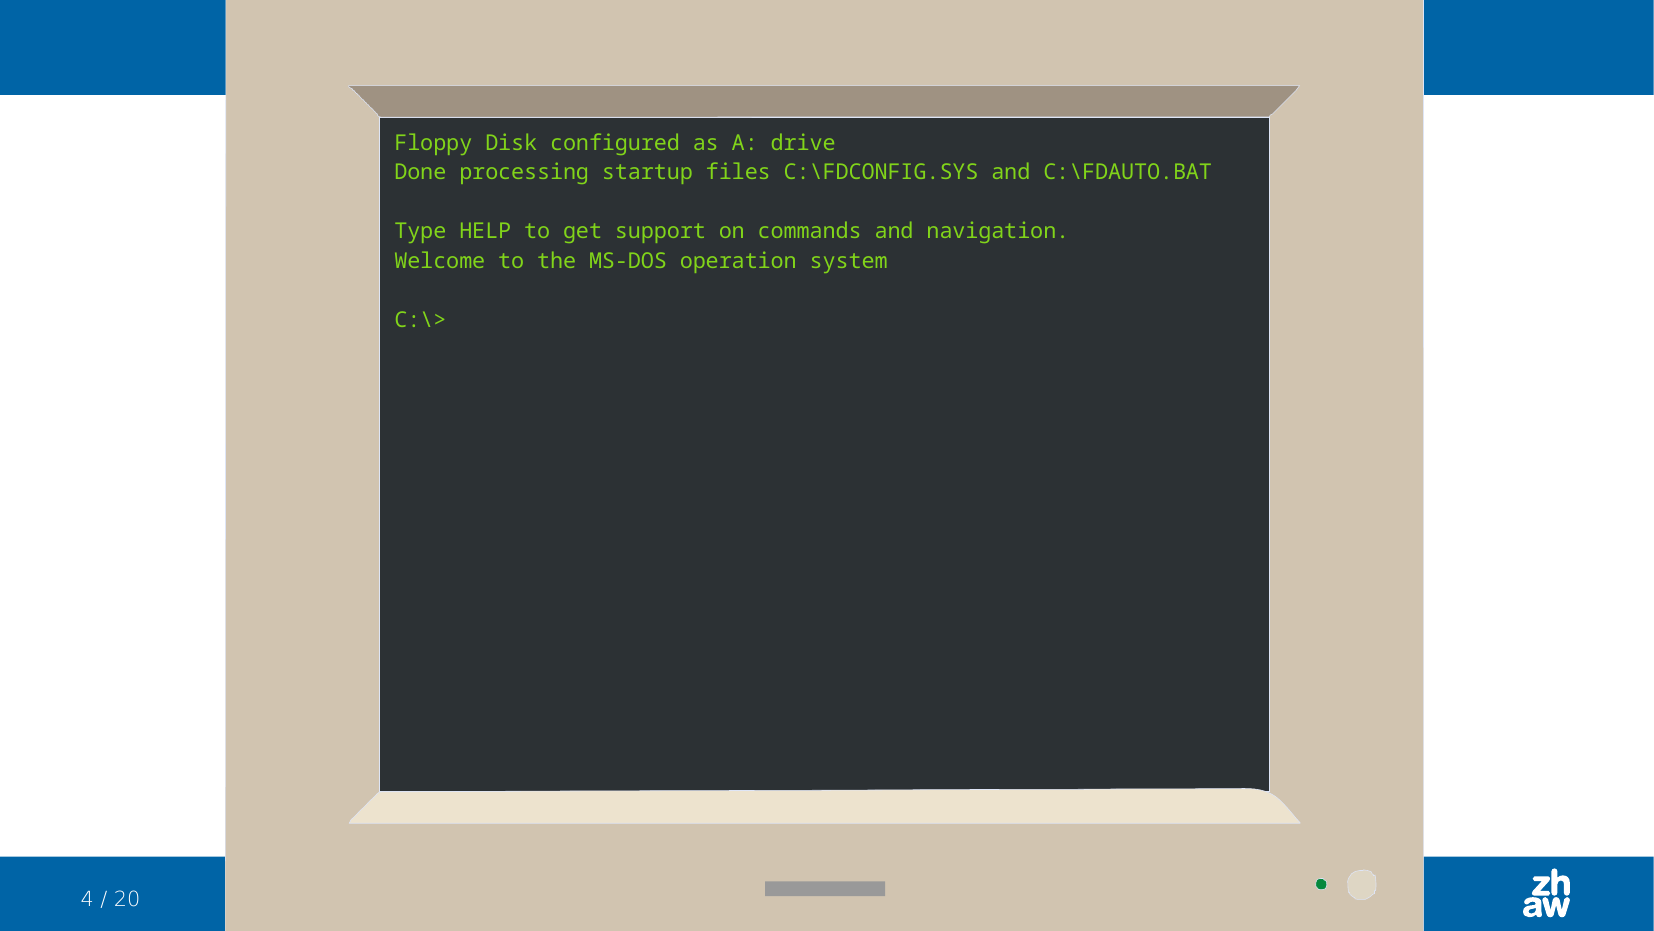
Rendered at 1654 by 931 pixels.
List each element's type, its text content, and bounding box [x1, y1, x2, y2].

picture [225, 0, 1425, 931]
text_box Floppy Disk configured as A: drive Done processing startup files C:\FDCONFIG.SYS and C:\FDAUTO.BAT Type HELP to get support on commands and navigation. Welcome to the MS-DOS operation system C:\> [379, 119, 1269, 788]
